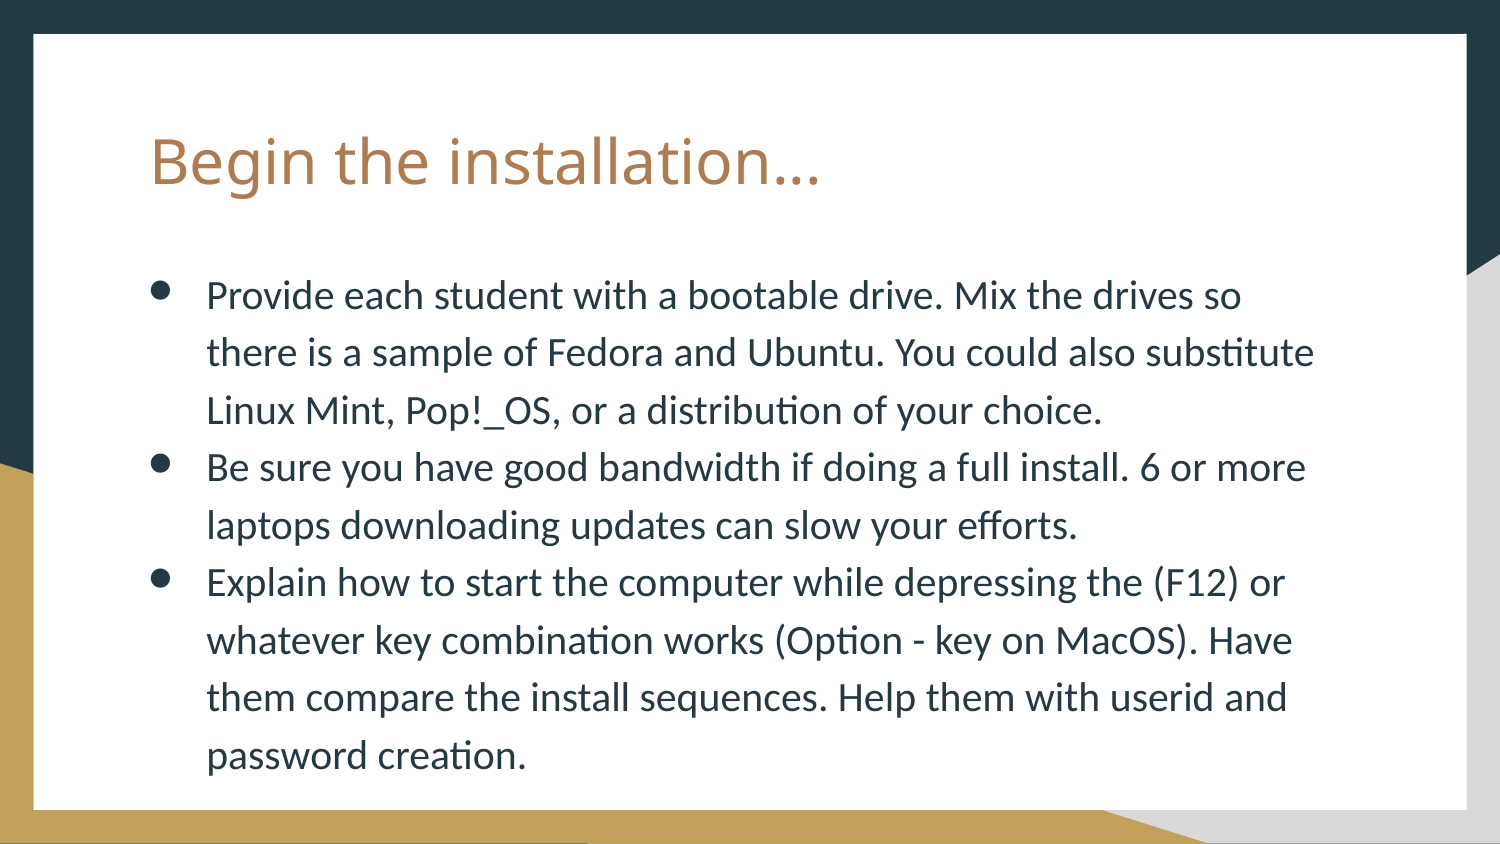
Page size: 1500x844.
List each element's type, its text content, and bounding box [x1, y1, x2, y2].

title Begin the installation... [134, 106, 1366, 264]
list Provide each student with a bootable drive. Mix the drives so there is a sample of Fedora and Ubuntu. You could also substitute Linux Mint, Pop!_OS, or a distribution of your choice. Be sure you have good bandwidth if doing a full install. 6 or more laptops downloading updates can slow your efforts. Explain how to start the computer while depressing the (F12) or whatever key combination works (Option - key on MacOS). Have them compare the install sequences. Help them with userid and password creation. [116, 244, 1348, 774]
